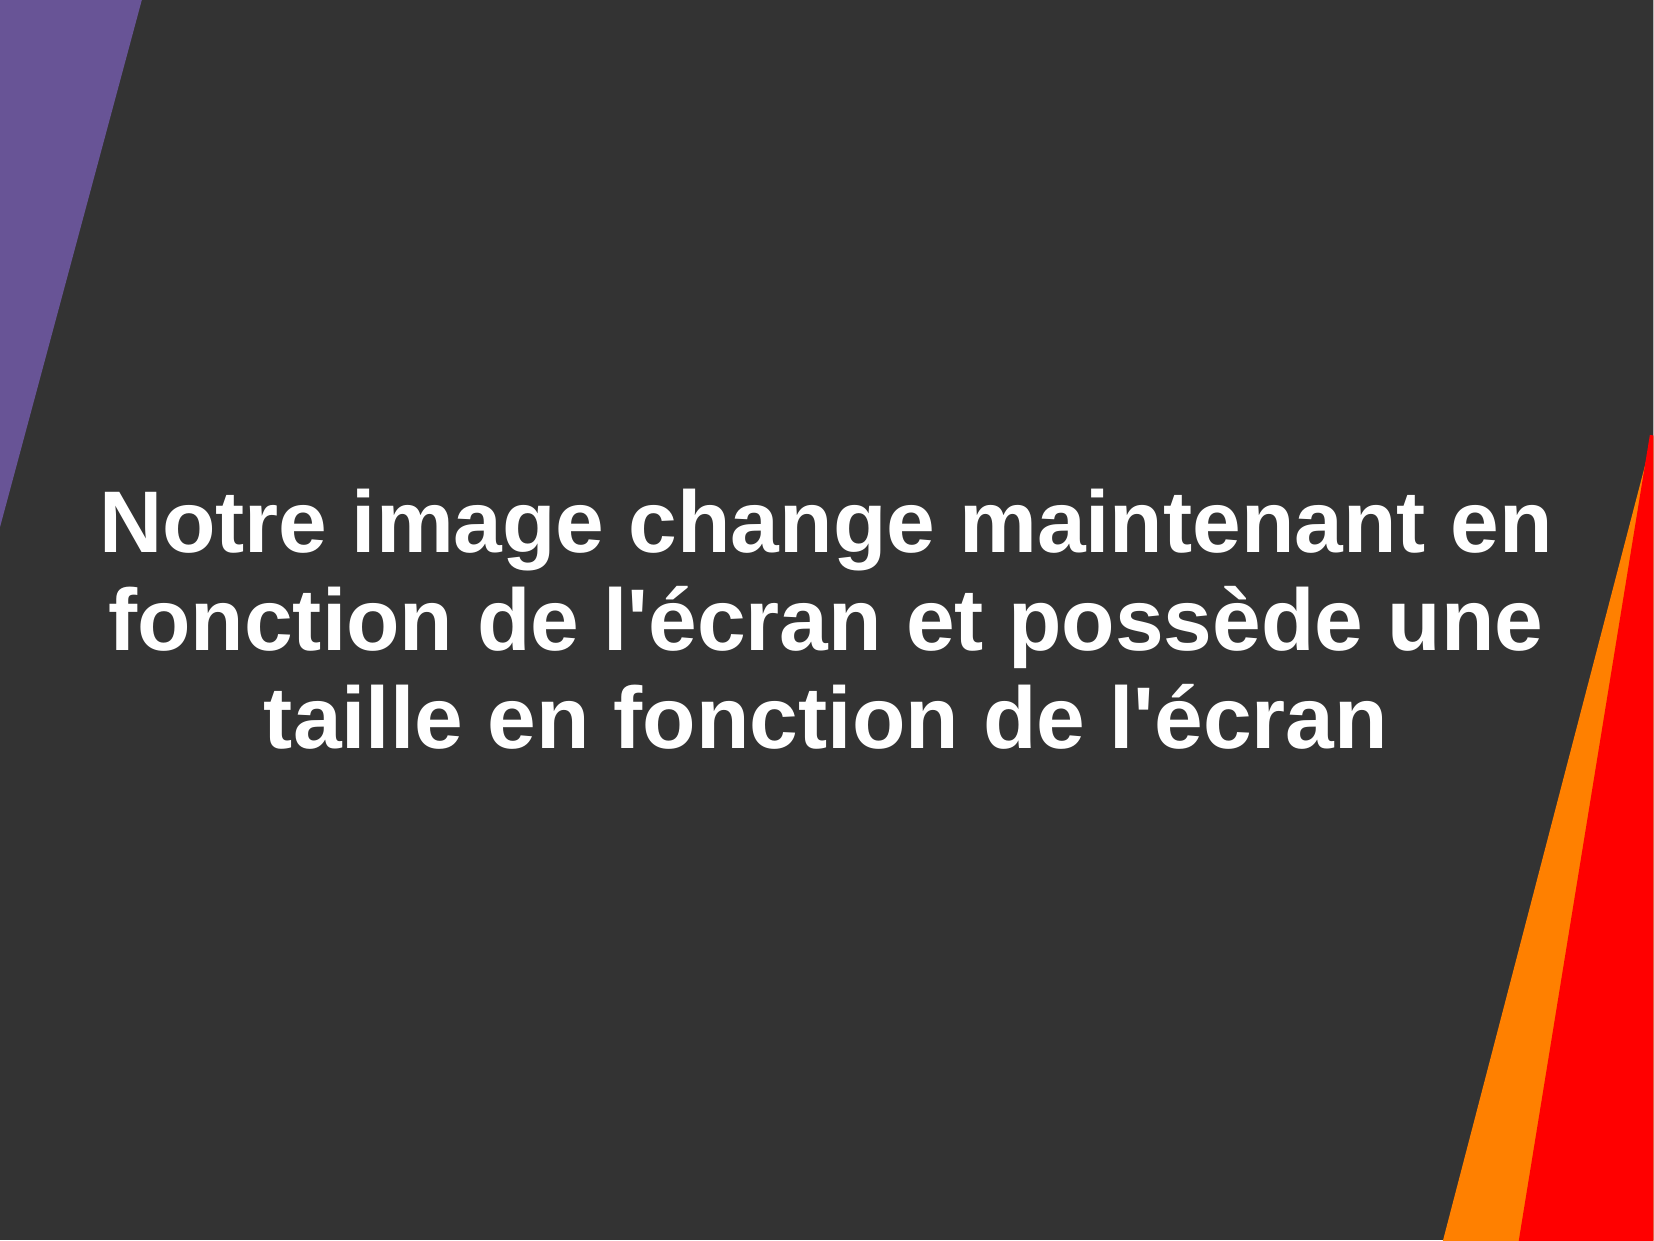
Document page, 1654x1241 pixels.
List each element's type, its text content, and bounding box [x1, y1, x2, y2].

title Notre image change maintenant en fonction de l'écran et possède une taille en fonction de l'écran [31, 473, 1622, 767]
text_box [0, 0, 142, 528]
text_box [1442, 434, 1654, 1241]
